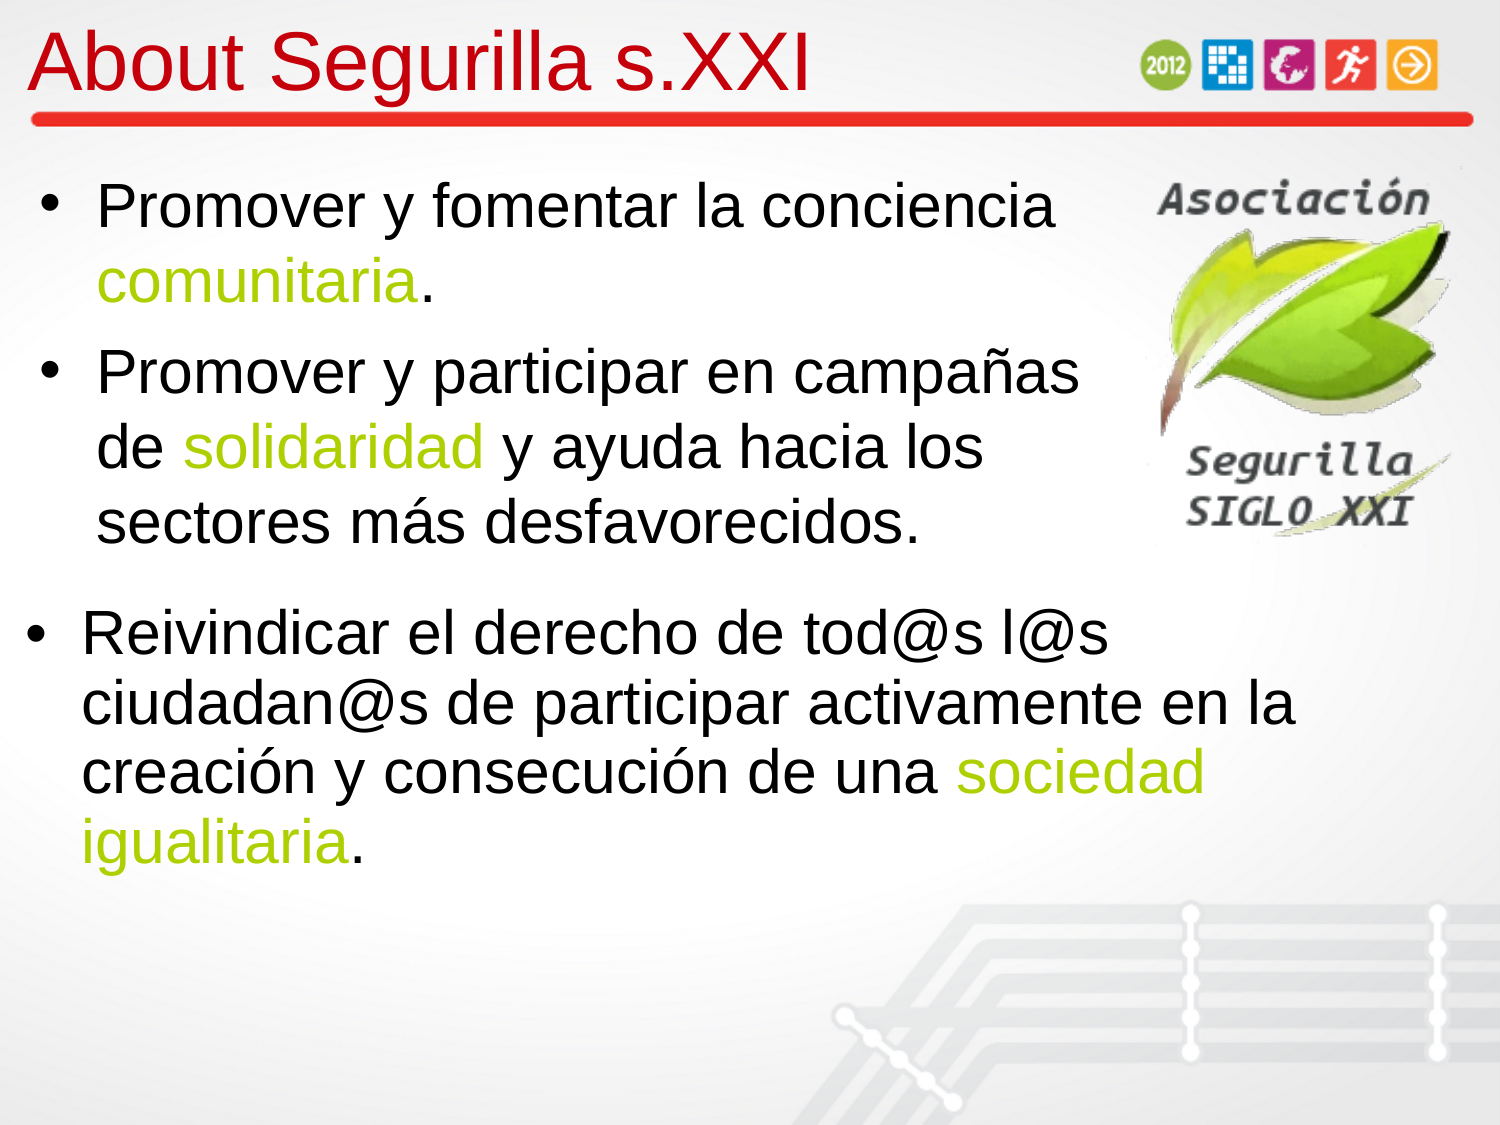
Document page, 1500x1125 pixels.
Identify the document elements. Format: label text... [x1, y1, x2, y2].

text_box Reivindicar el derecho de tod@s l@s ciudadan@s de participar activamente en la creación y consecución de una sociedad igualitaria. [25, 597, 1426, 877]
picture [0, 0, 1500, 1125]
list Promover y fomentar la conciencia comunitaria. Promover y participar en campañas de solidaridad y ayuda hacia los sectores más desfavorecidos. [25, 149, 1163, 563]
title About Segurilla s.XXI [12, 0, 976, 121]
